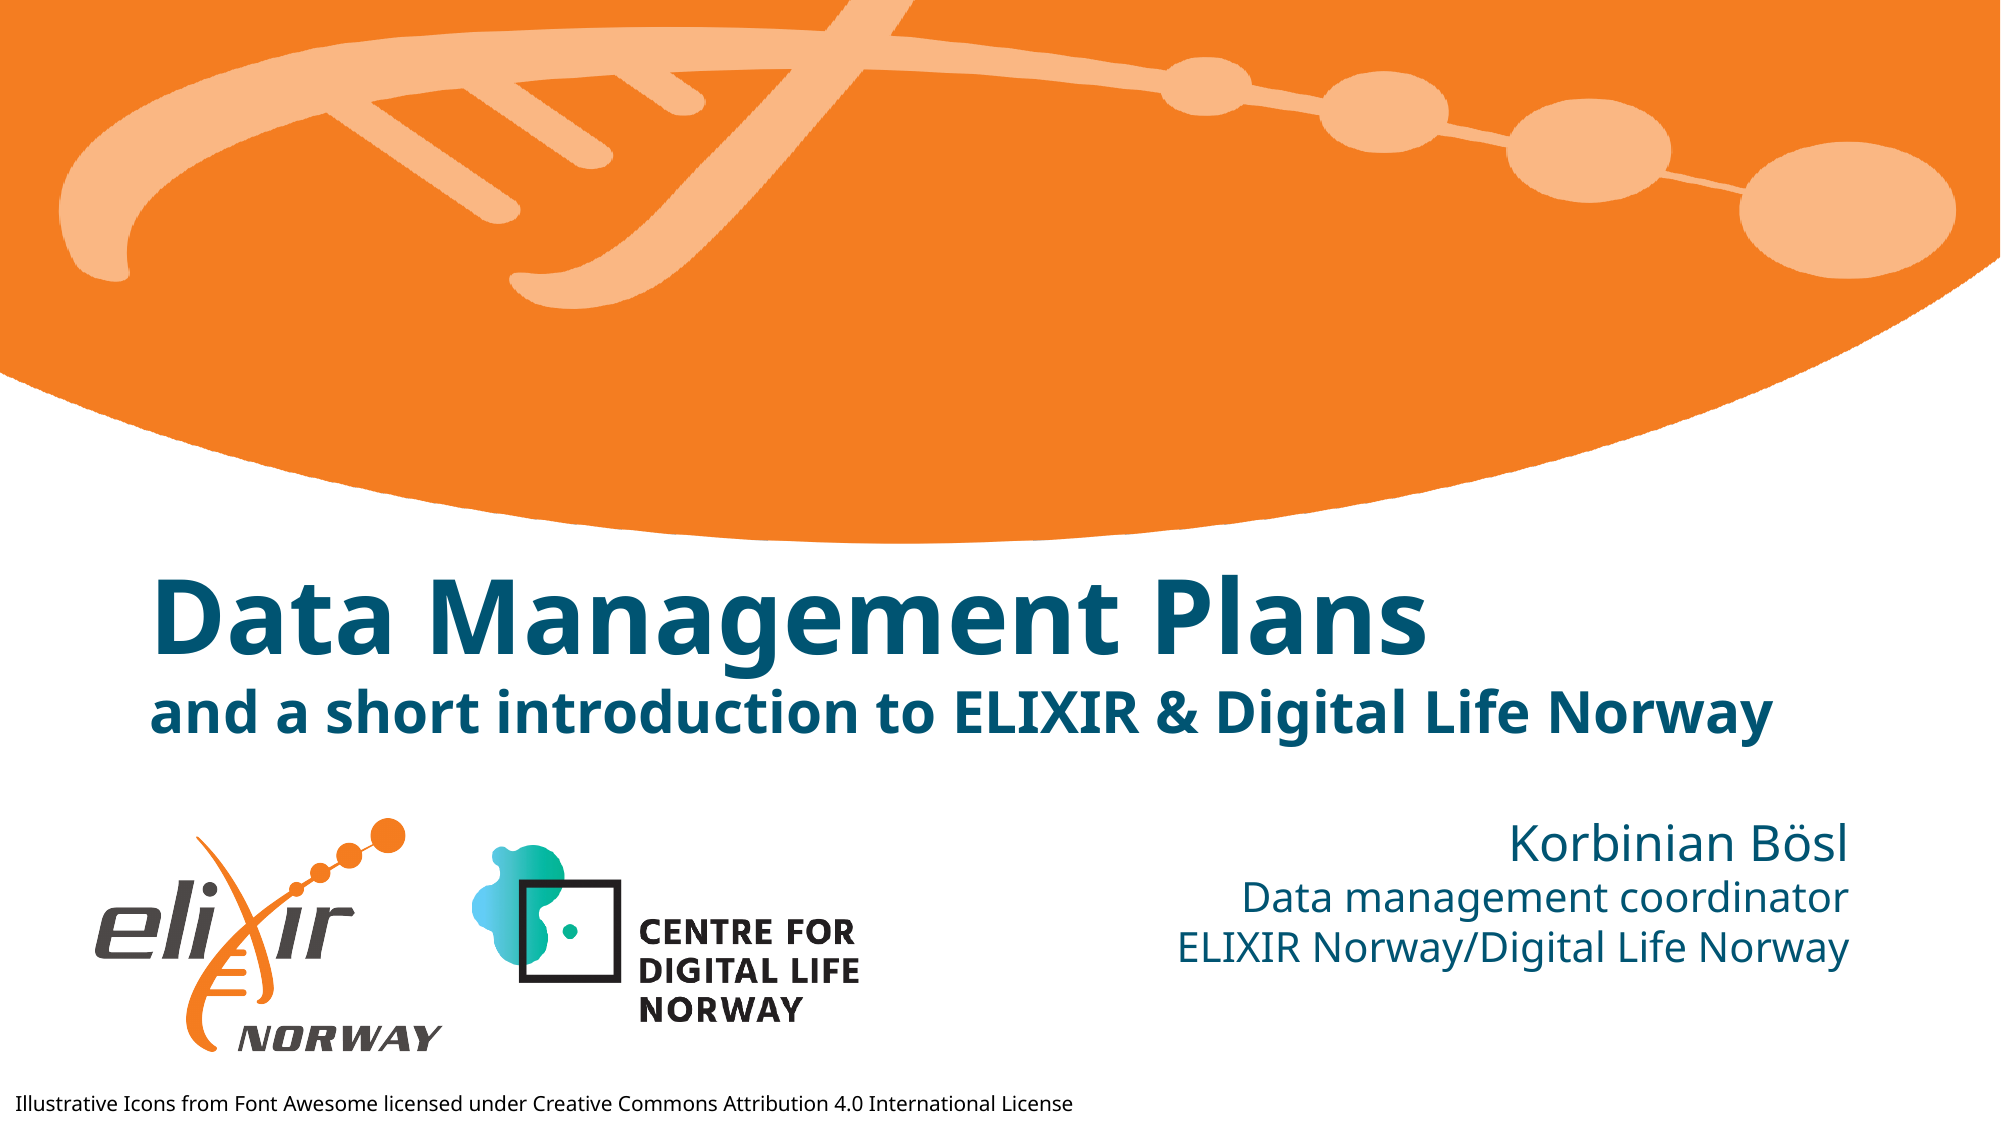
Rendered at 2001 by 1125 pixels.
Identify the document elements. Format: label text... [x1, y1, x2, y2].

title Data Management Plans and a short introduction to ELIXIR & Digital Life Norway [149, 550, 1850, 752]
text_box Illustrative Icons from Font Awesome licensed under Creative Commons Attribution 4.0 International License [0, 1076, 1536, 1125]
picture [472, 845, 864, 1028]
picture [95, 818, 443, 1052]
list Korbinian Bösl Data management coordinator ELIXIR Norway/Digital Life Norway [1109, 751, 1850, 1008]
